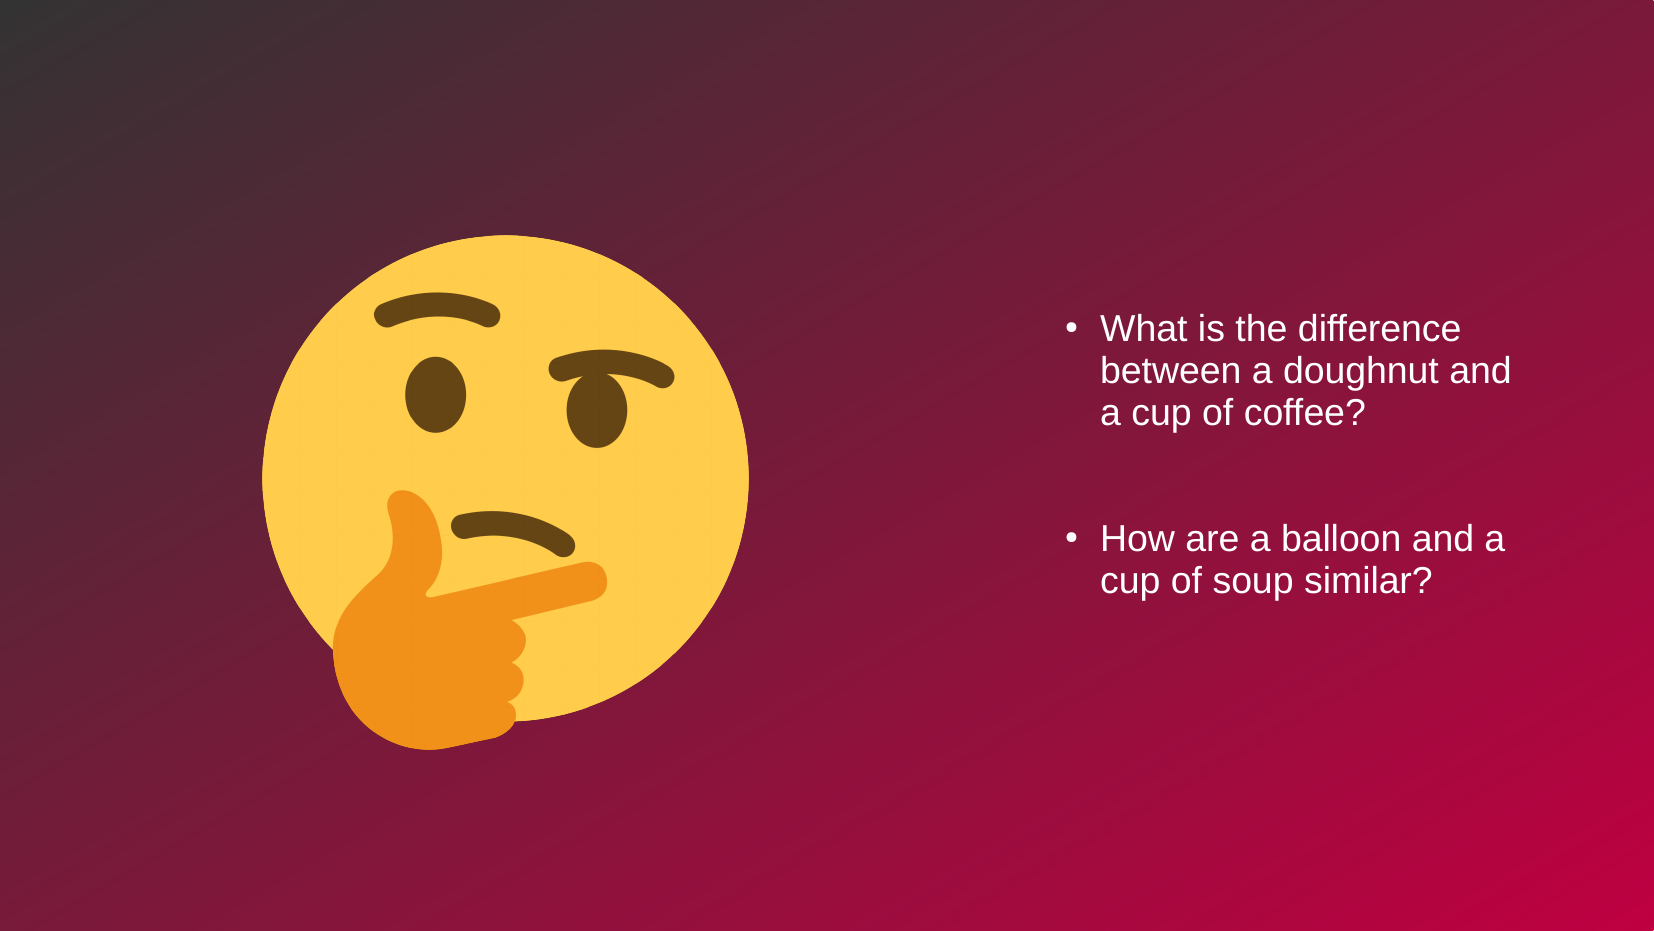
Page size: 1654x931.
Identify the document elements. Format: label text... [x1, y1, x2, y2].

text_box What is the difference between a doughnut and a cup of coffee? How are a balloon and a cup of soup similar? [1050, 300, 1555, 609]
picture [262, 235, 749, 751]
